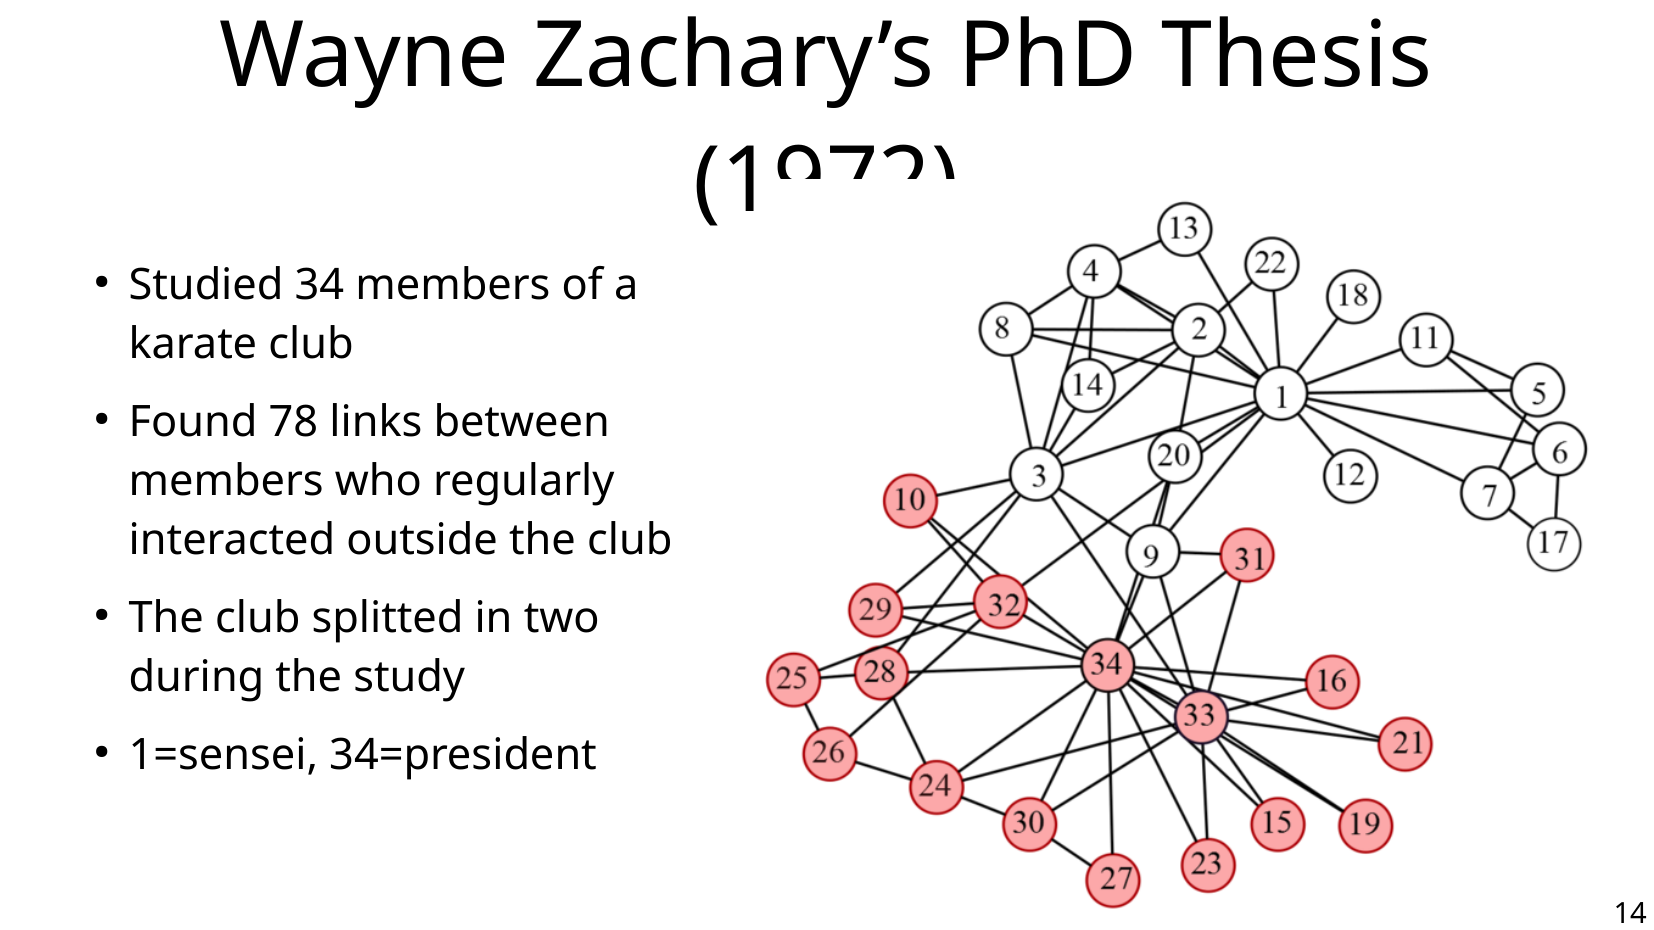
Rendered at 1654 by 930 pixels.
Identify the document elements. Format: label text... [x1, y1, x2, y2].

list Studied 34 members of a karate club Found 78 links between members who regularly interacted outside the club The club splitted in two during the study 1=sensei, 34=president [82, 253, 706, 793]
title Wayne Zachary’s PhD Thesis (1972) [82, 1, 1571, 225]
picture [765, 179, 1603, 911]
